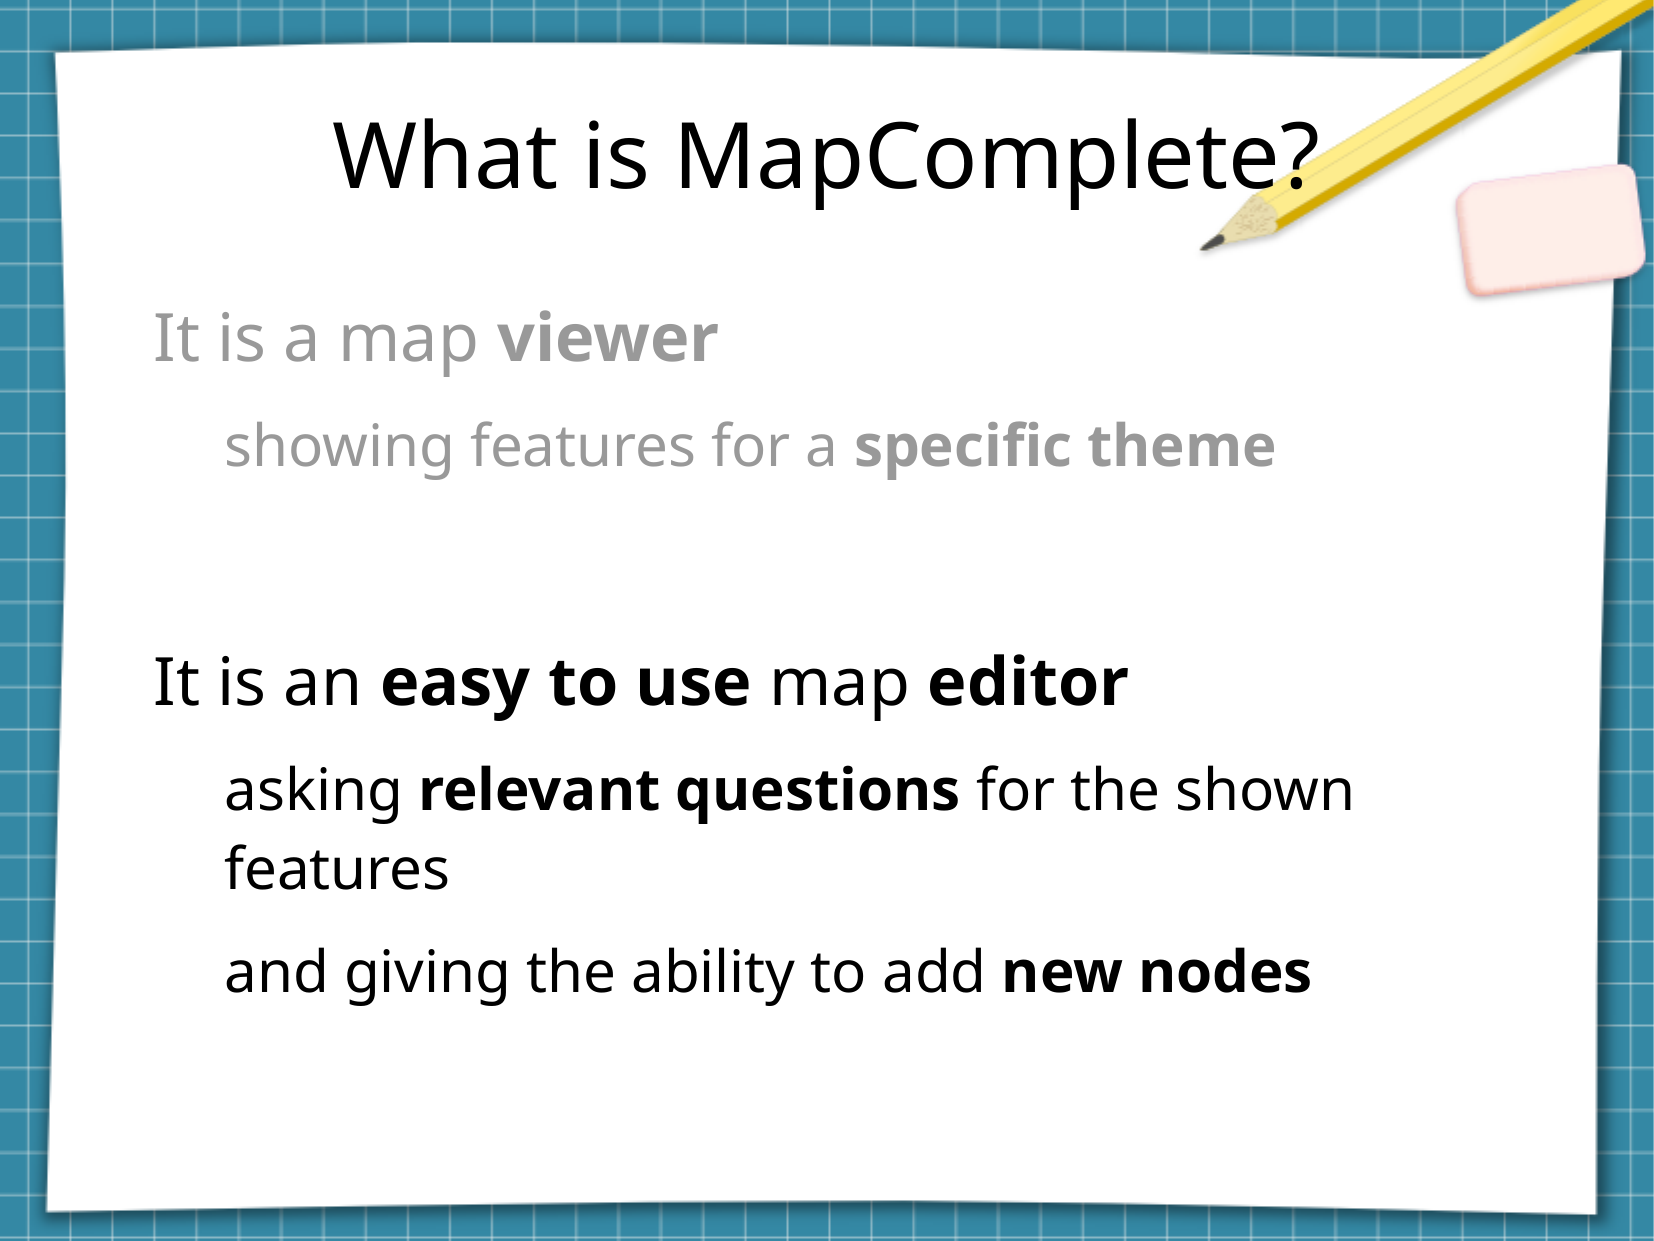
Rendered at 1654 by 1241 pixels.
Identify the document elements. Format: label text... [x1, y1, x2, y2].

title What is MapComplete? [82, 49, 1571, 257]
picture [0, 0, 1654, 1241]
list It is a map viewer showing features for a specific theme It is an easy to use map editor asking relevant questions for the shown features and giving the ability to add new nodes [82, 290, 1571, 1010]
